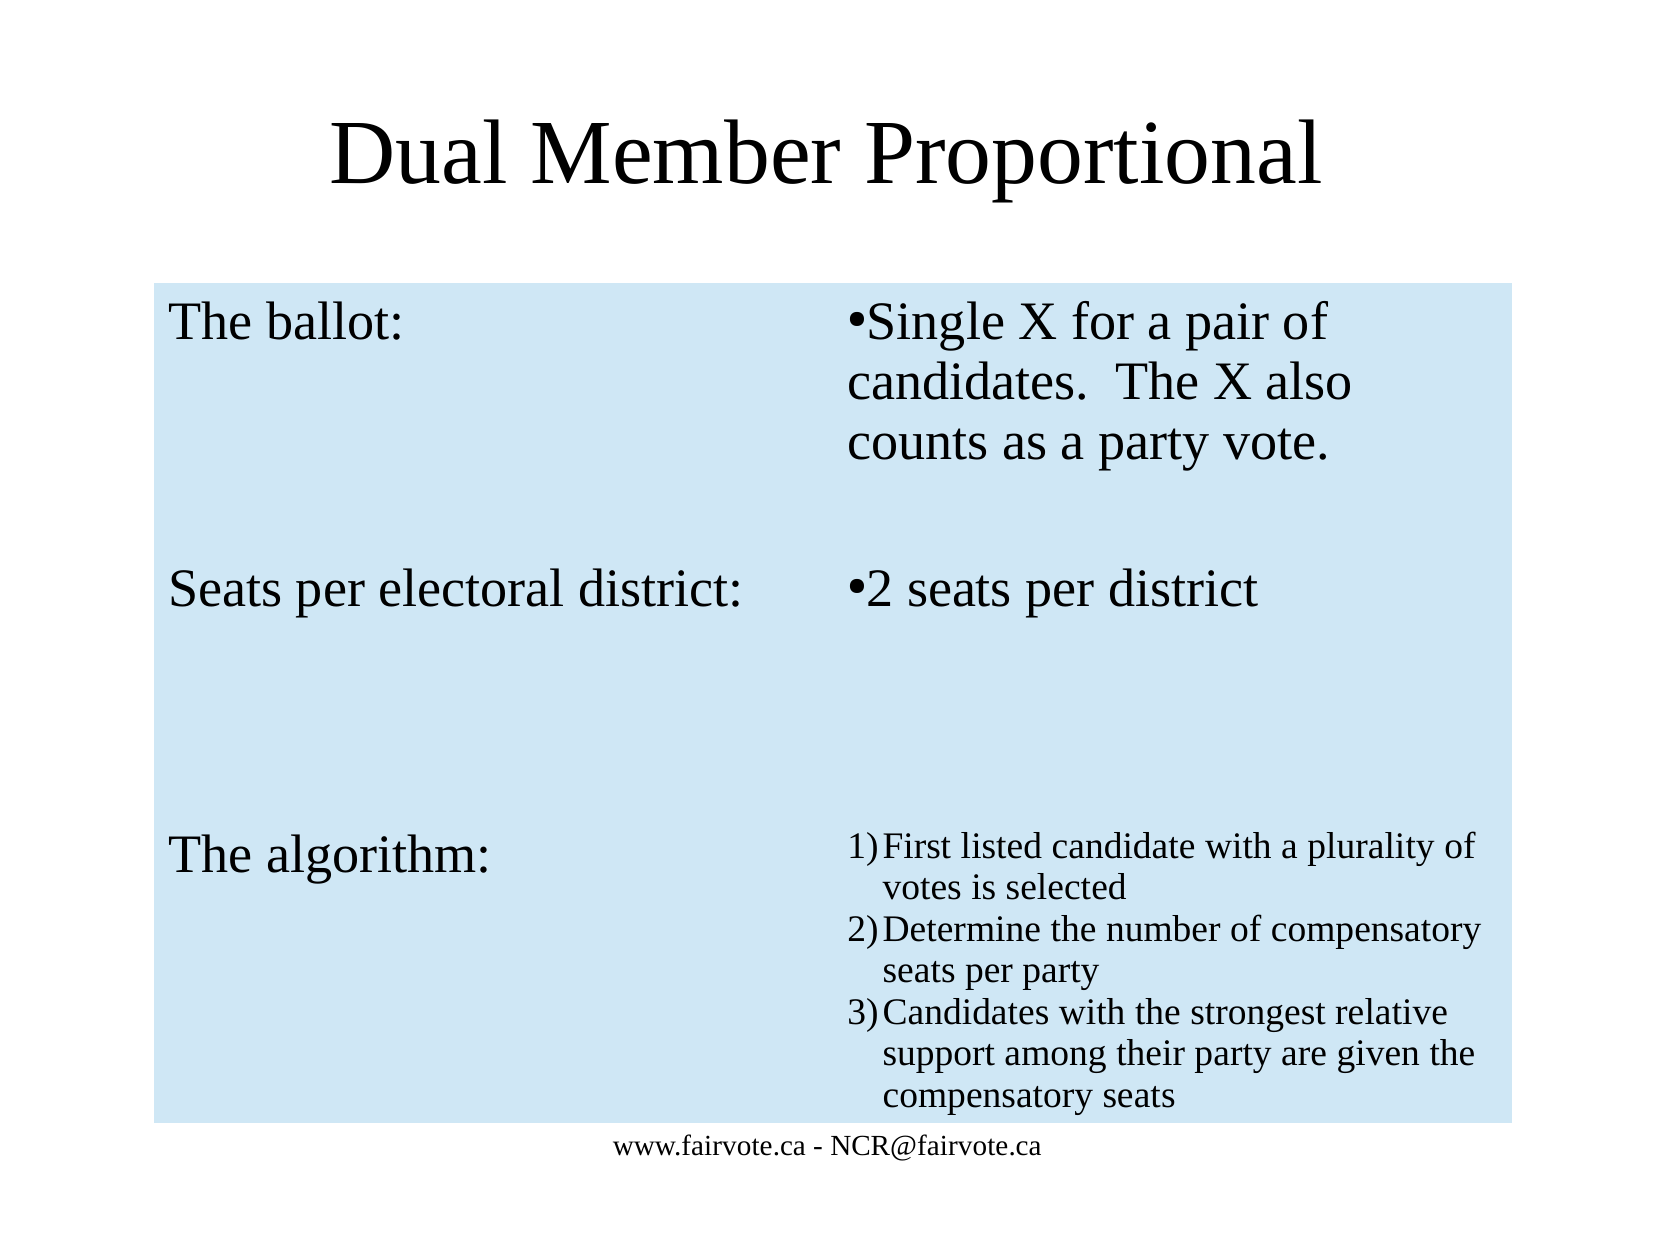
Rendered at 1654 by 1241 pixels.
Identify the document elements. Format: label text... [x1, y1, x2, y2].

table_cell First listed candidate with a plurality of votes is selected Determine the number of compensatory seats per party Candidates with the strongest relative support among their party are given the compensatory seats [833, 817, 1512, 1123]
title Dual Member Proportional [82, 56, 1571, 250]
table_cell 2 seats per district [833, 550, 1512, 817]
table_header The ballot: [154, 283, 833, 550]
table_cell Seats per electoral district: [154, 550, 833, 817]
table_header Single X for a pair of candidates. The X also counts as a party vote. [833, 283, 1512, 550]
table_cell The algorithm: [154, 817, 833, 1123]
